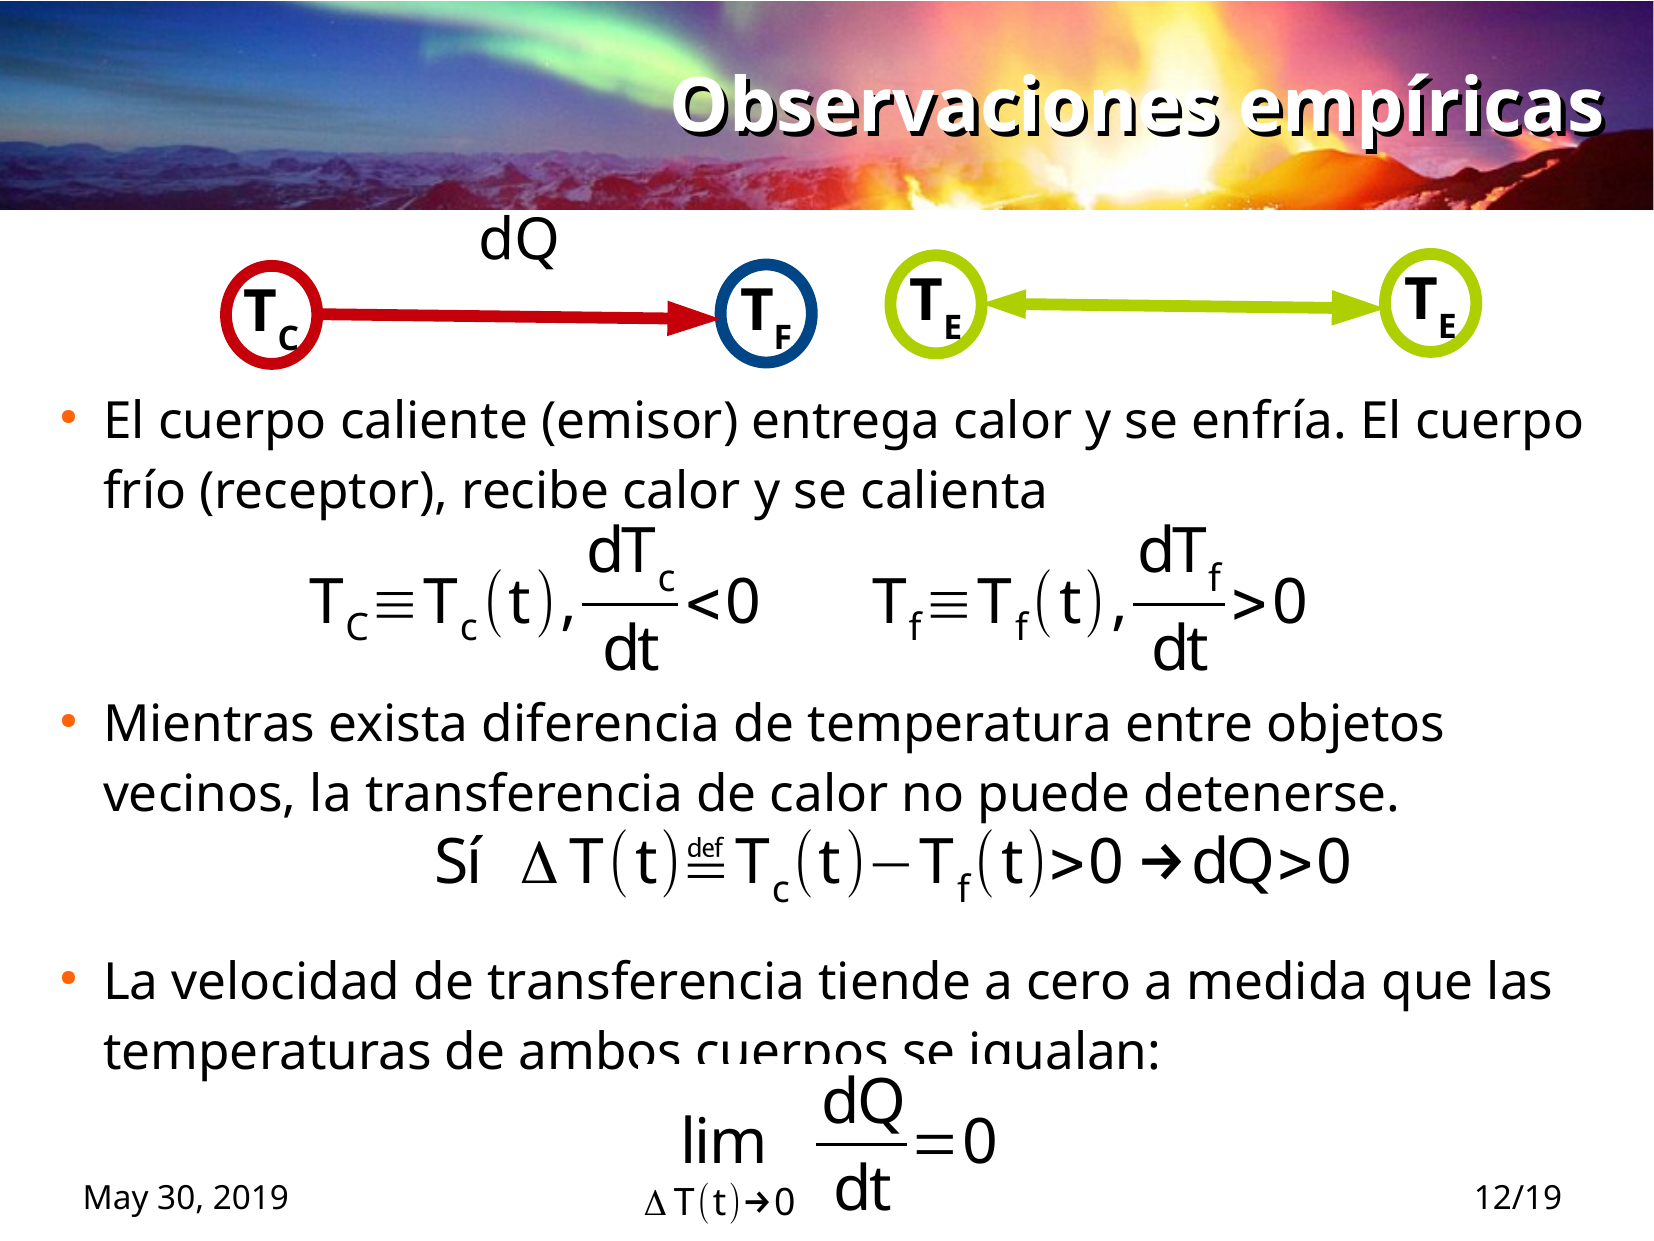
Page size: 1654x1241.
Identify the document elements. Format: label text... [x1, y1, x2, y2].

list El cuerpo caliente (emisor) entrega calor y se enfría. El cuerpo frío (receptor), recibe calor y se calienta Mientras exista diferencia de temperatura entre objetos vecinos, la transferencia de calor no puede detenerse. La velocidad de transferencia tiende a cero a medida que las temperaturas de ambos cuerpos se igualan: [45, 195, 1606, 1096]
text_box TC [226, 265, 317, 364]
text_box TE [890, 255, 982, 354]
picture [0, 1, 1654, 210]
text_box TF [720, 264, 812, 363]
text_box TE [1385, 253, 1477, 352]
title Observaciones empíricas [45, 15, 1606, 191]
chart [301, 512, 1323, 686]
chart [428, 824, 1368, 912]
chart [637, 1064, 1013, 1226]
